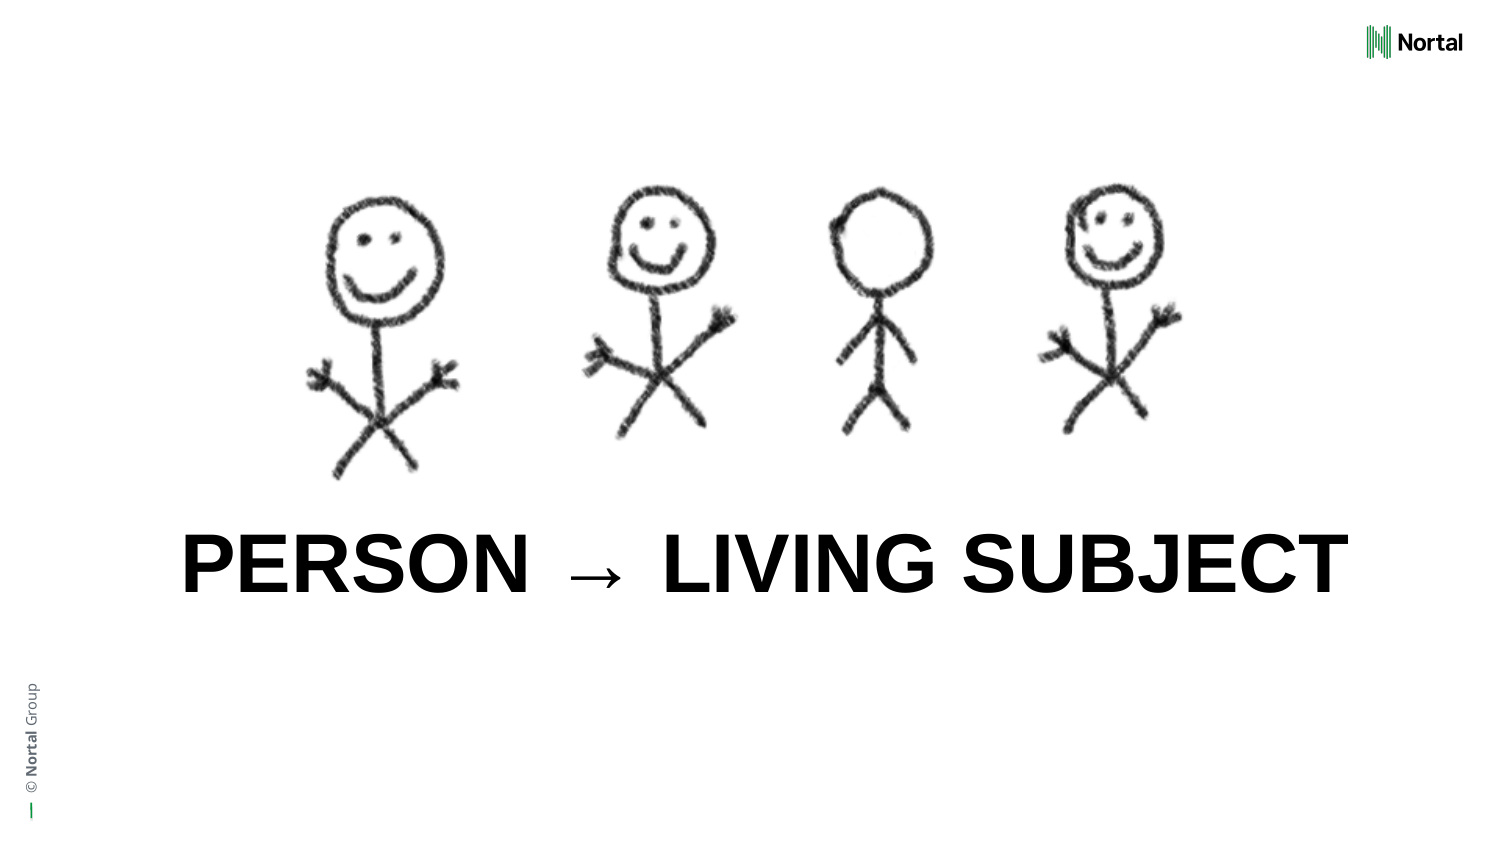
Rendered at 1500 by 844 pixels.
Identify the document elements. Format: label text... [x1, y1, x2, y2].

picture [285, 169, 1193, 496]
text_box PERSON → LIVING SUBJECT [165, 510, 1366, 618]
